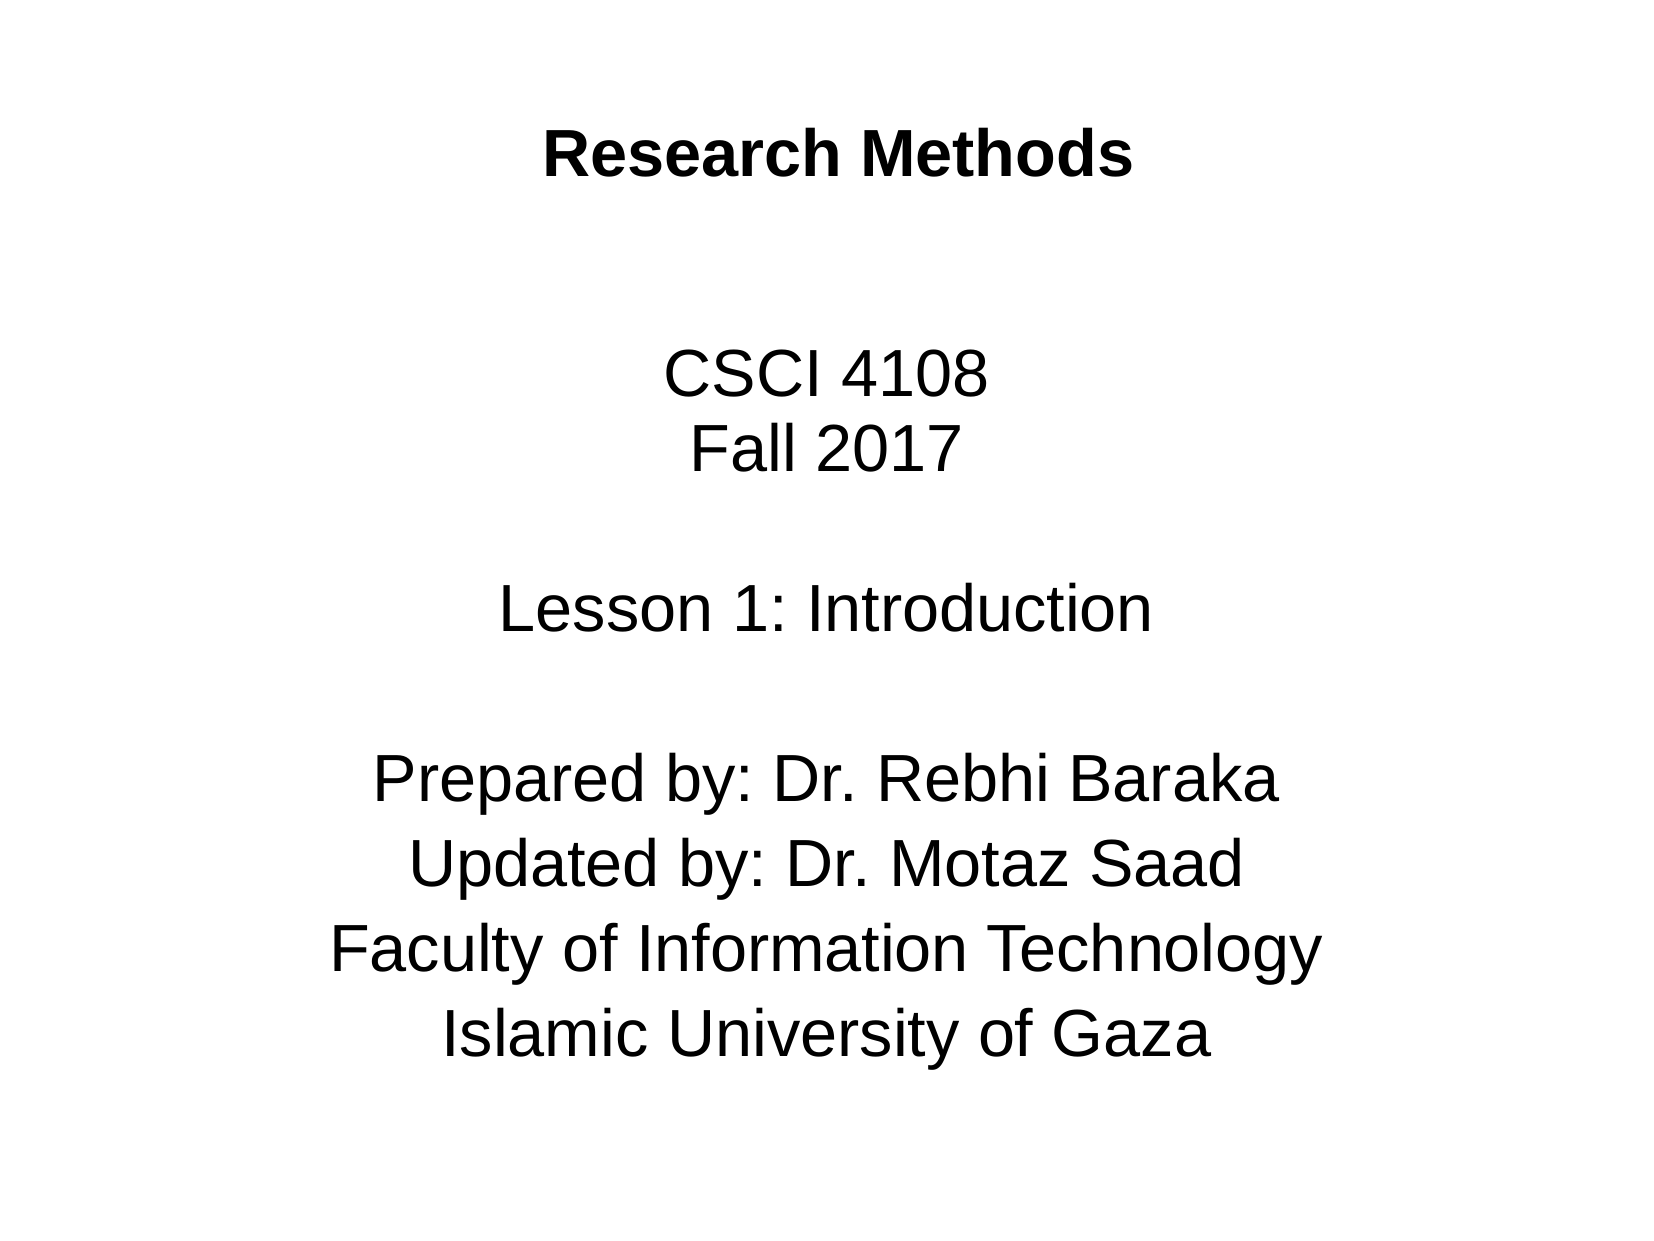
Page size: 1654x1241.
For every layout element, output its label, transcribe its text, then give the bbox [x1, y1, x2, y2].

subtitle CSCI 4108 Fall 2017 Lesson 1: Introduction Prepared by: Dr. Rebhi Baraka Updated by: Dr. Motaz Saad Faculty of Information Technology Islamic University of Gaza [82, 186, 1571, 1114]
title Research Methods [82, 49, 1571, 186]
